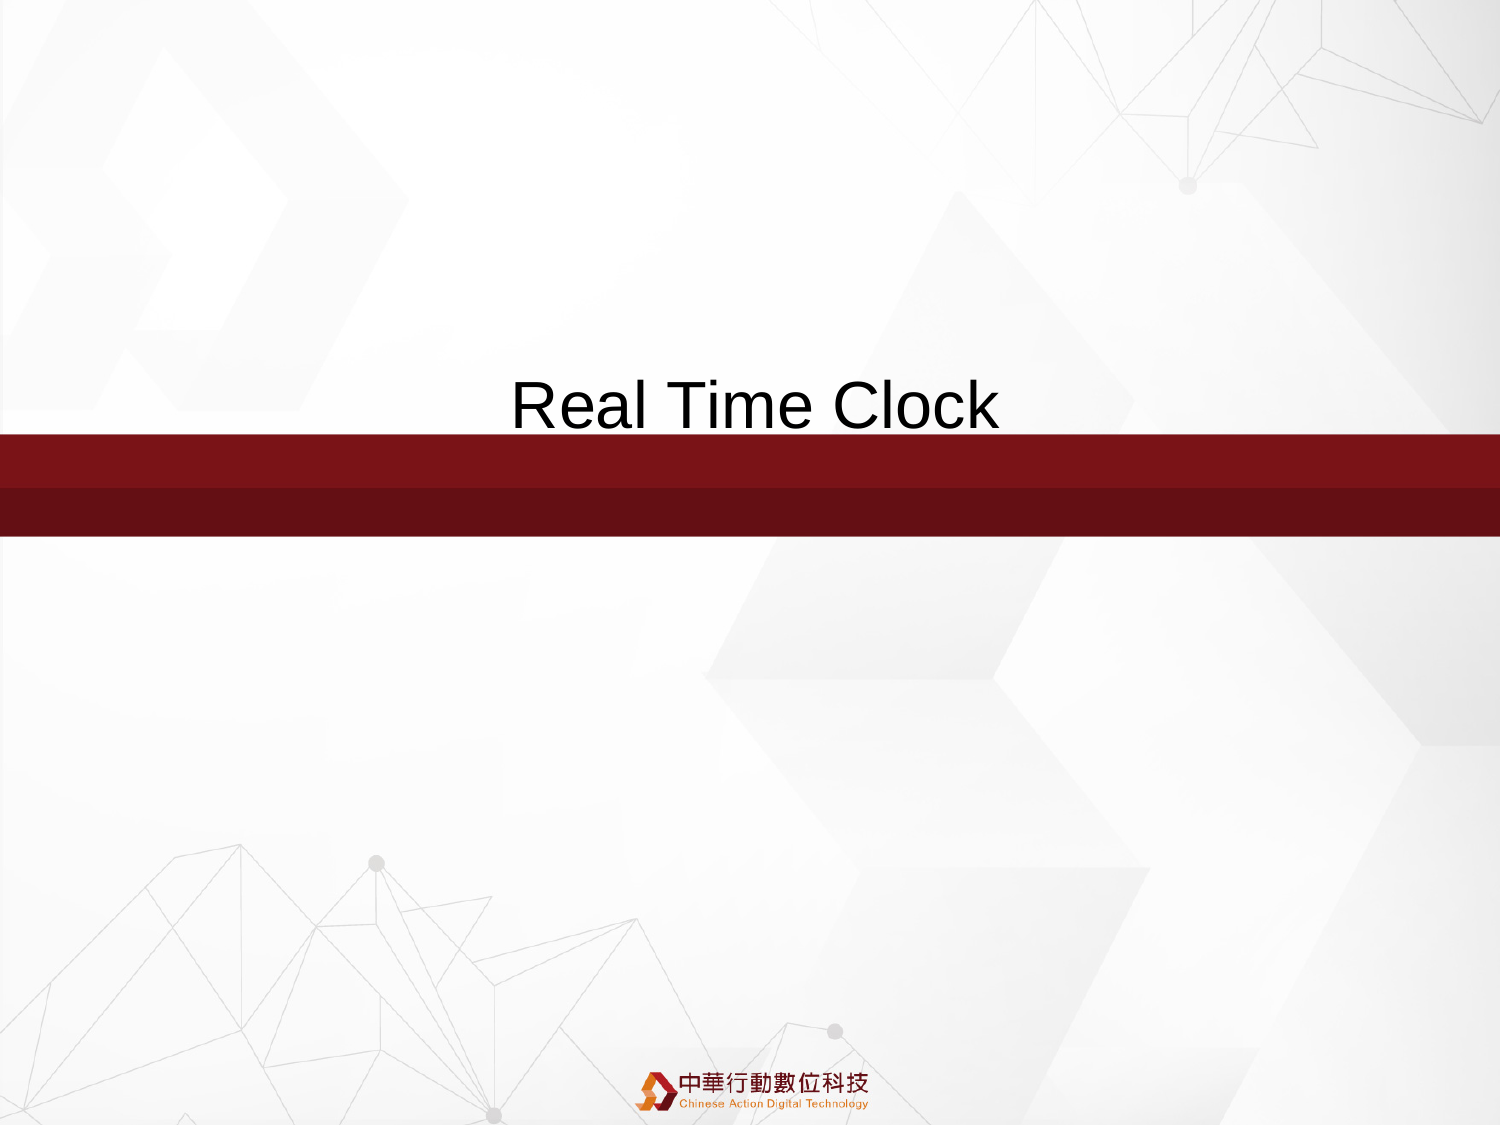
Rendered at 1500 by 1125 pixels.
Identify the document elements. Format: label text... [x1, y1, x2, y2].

subtitle Real Time Clock [80, 305, 1431, 505]
picture [0, 0, 1500, 1125]
